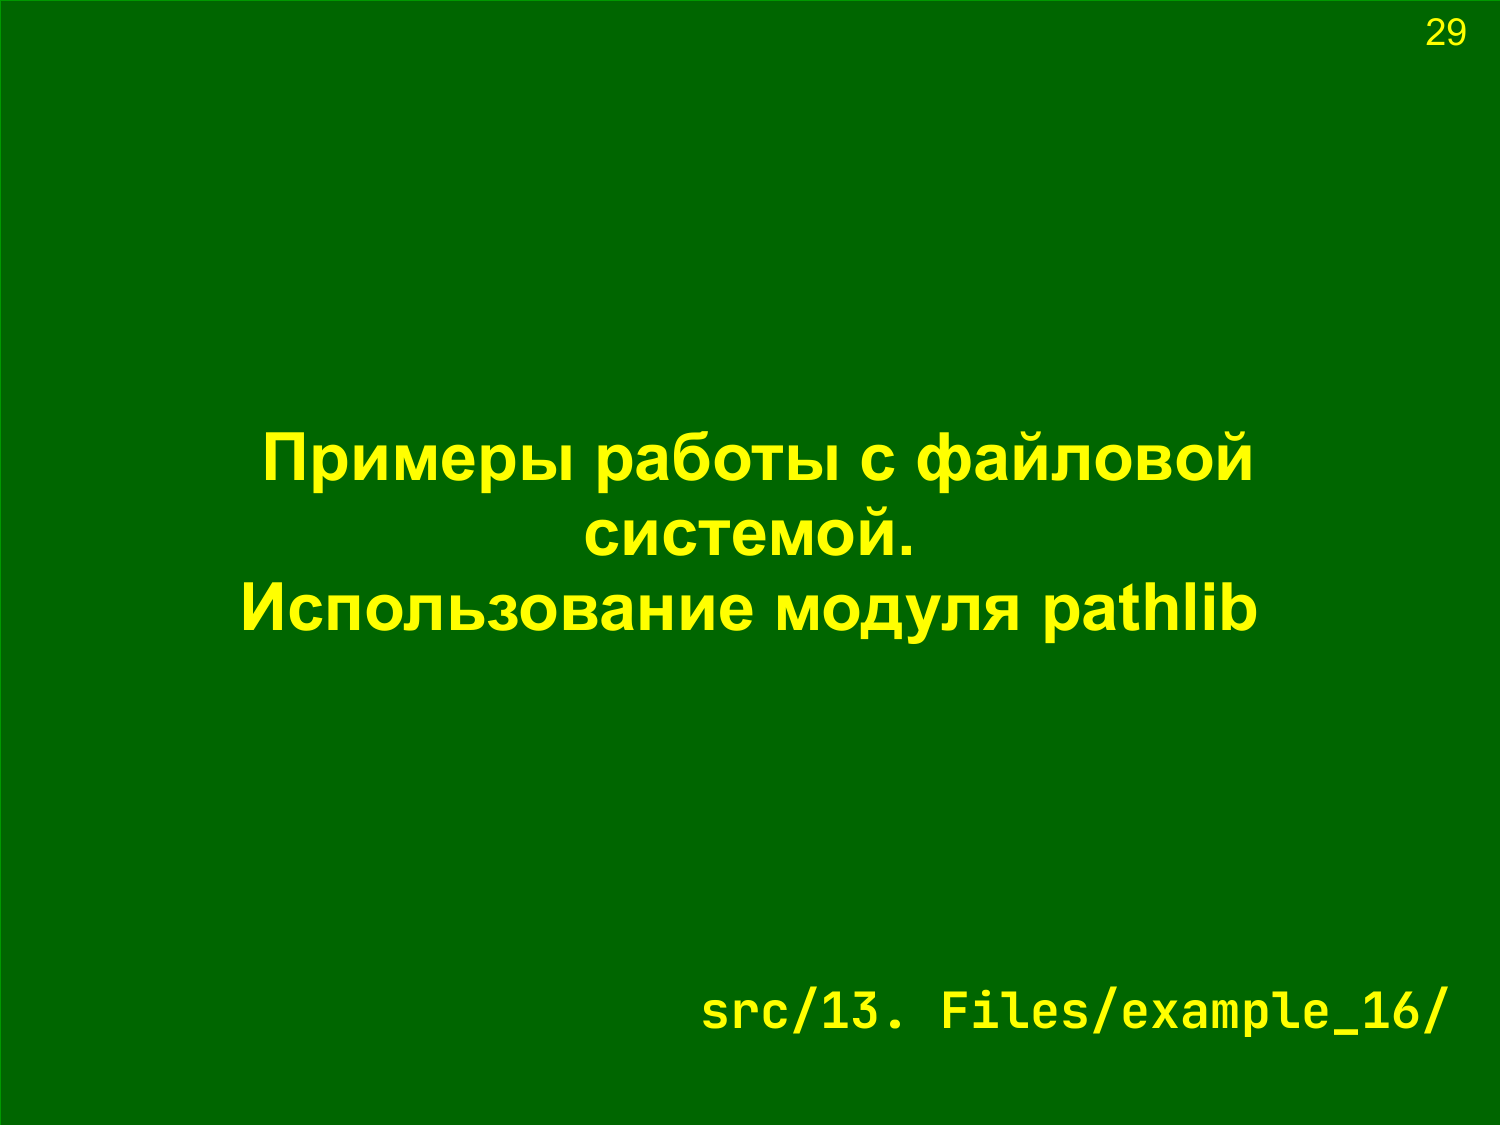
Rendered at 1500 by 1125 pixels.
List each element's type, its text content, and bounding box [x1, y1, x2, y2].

title src/13. Files/example_16/ [20, 898, 1451, 1123]
title Примеры работы с файловой системой. Использование модуля pathlib [75, 419, 1426, 645]
